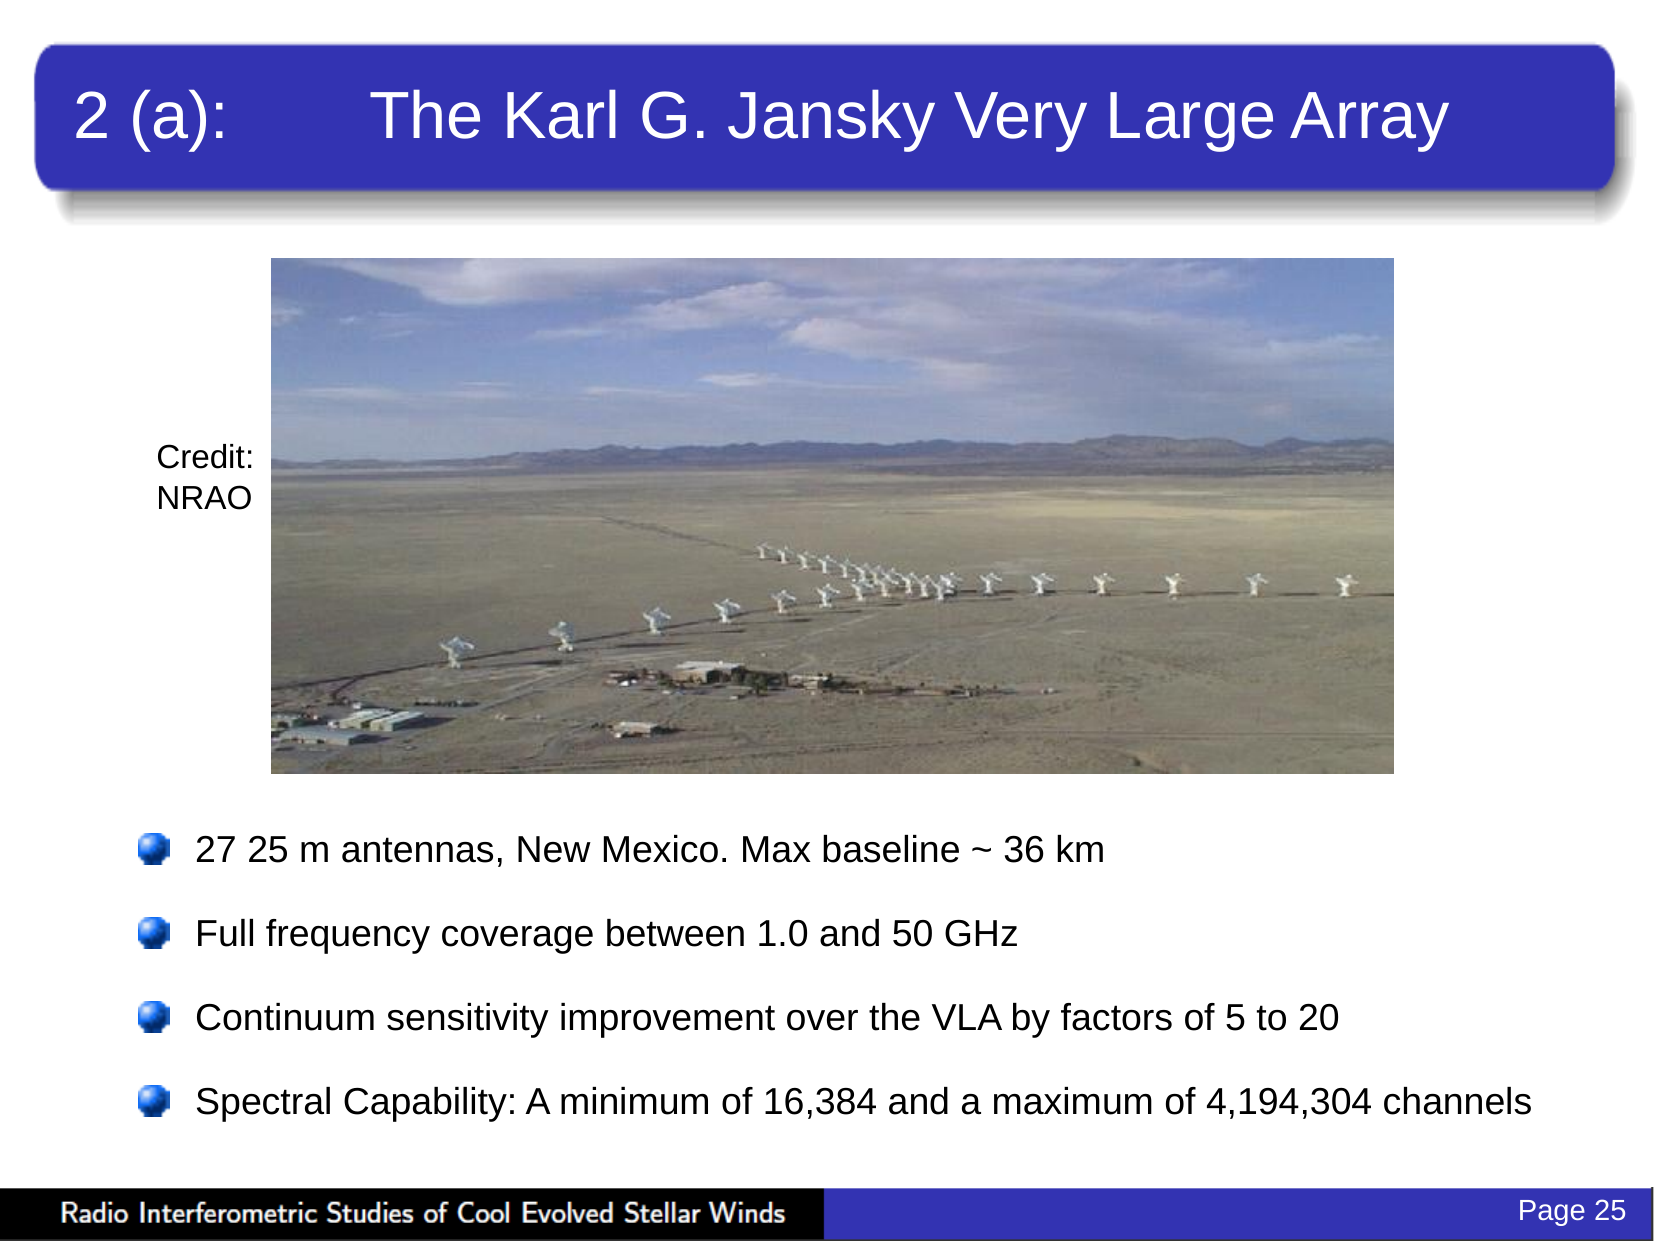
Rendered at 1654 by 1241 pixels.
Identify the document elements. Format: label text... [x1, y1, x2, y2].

picture [23, 29, 1648, 237]
picture [0, 1187, 1654, 1241]
text_box Page 25 [814, 1187, 1642, 1235]
picture [271, 258, 1394, 774]
text_box 2 (a): The Karl G. Jansky Very Large Array [59, 70, 1595, 236]
text_box Credit: NRAO [141, 431, 290, 550]
text_box 27 25 m antennas, New Mexico. Max baseline ~ 36 km Full frequency coverage between 1.0 and 50 GHz Continuum sensitivity improvement over the VLA by factors of 5 to 20 Spectral Capability: A minimum of 16,384 and a maximum of 4,194,304 channels [88, 820, 1565, 1158]
